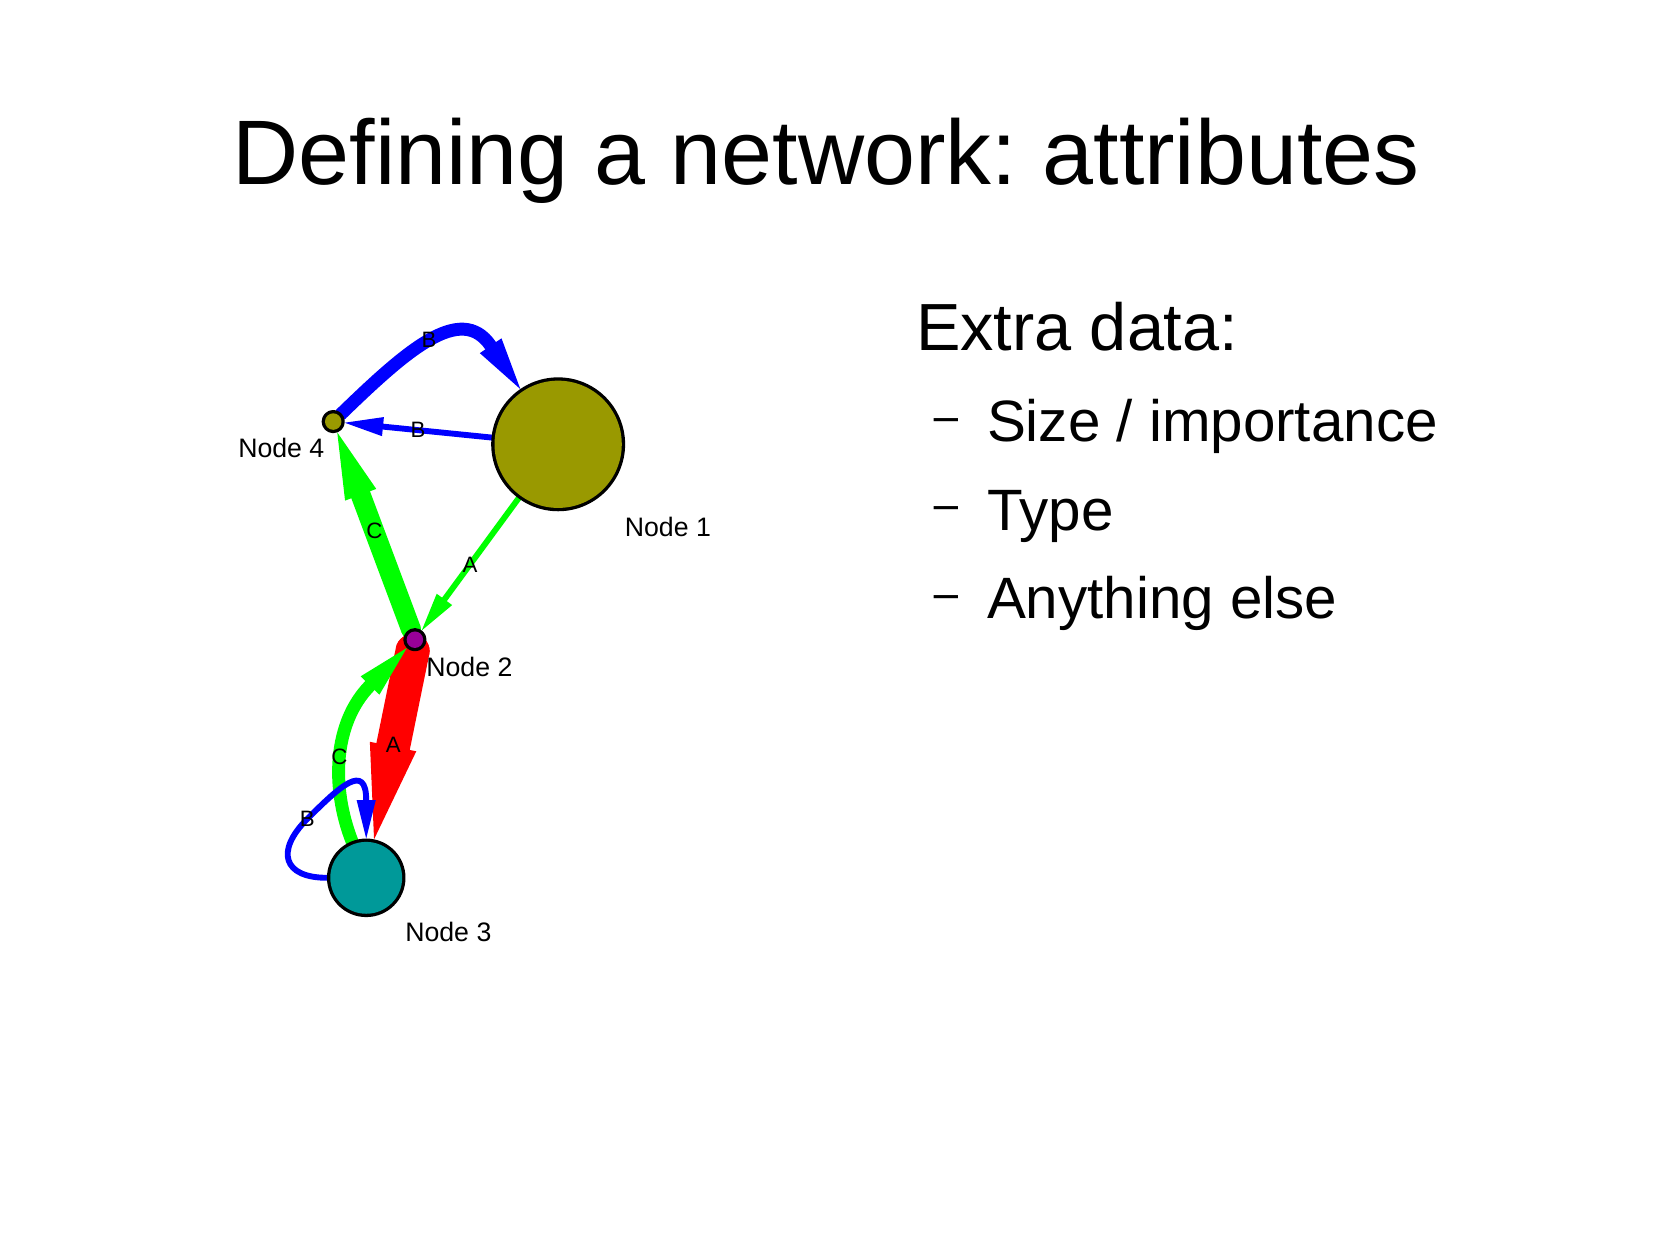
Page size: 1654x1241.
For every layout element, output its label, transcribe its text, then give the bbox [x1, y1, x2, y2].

list Extra data: Size / importance Type Anything else [845, 290, 1572, 1010]
title Defining a network: attributes [82, 49, 1571, 257]
picture [161, 292, 730, 1007]
